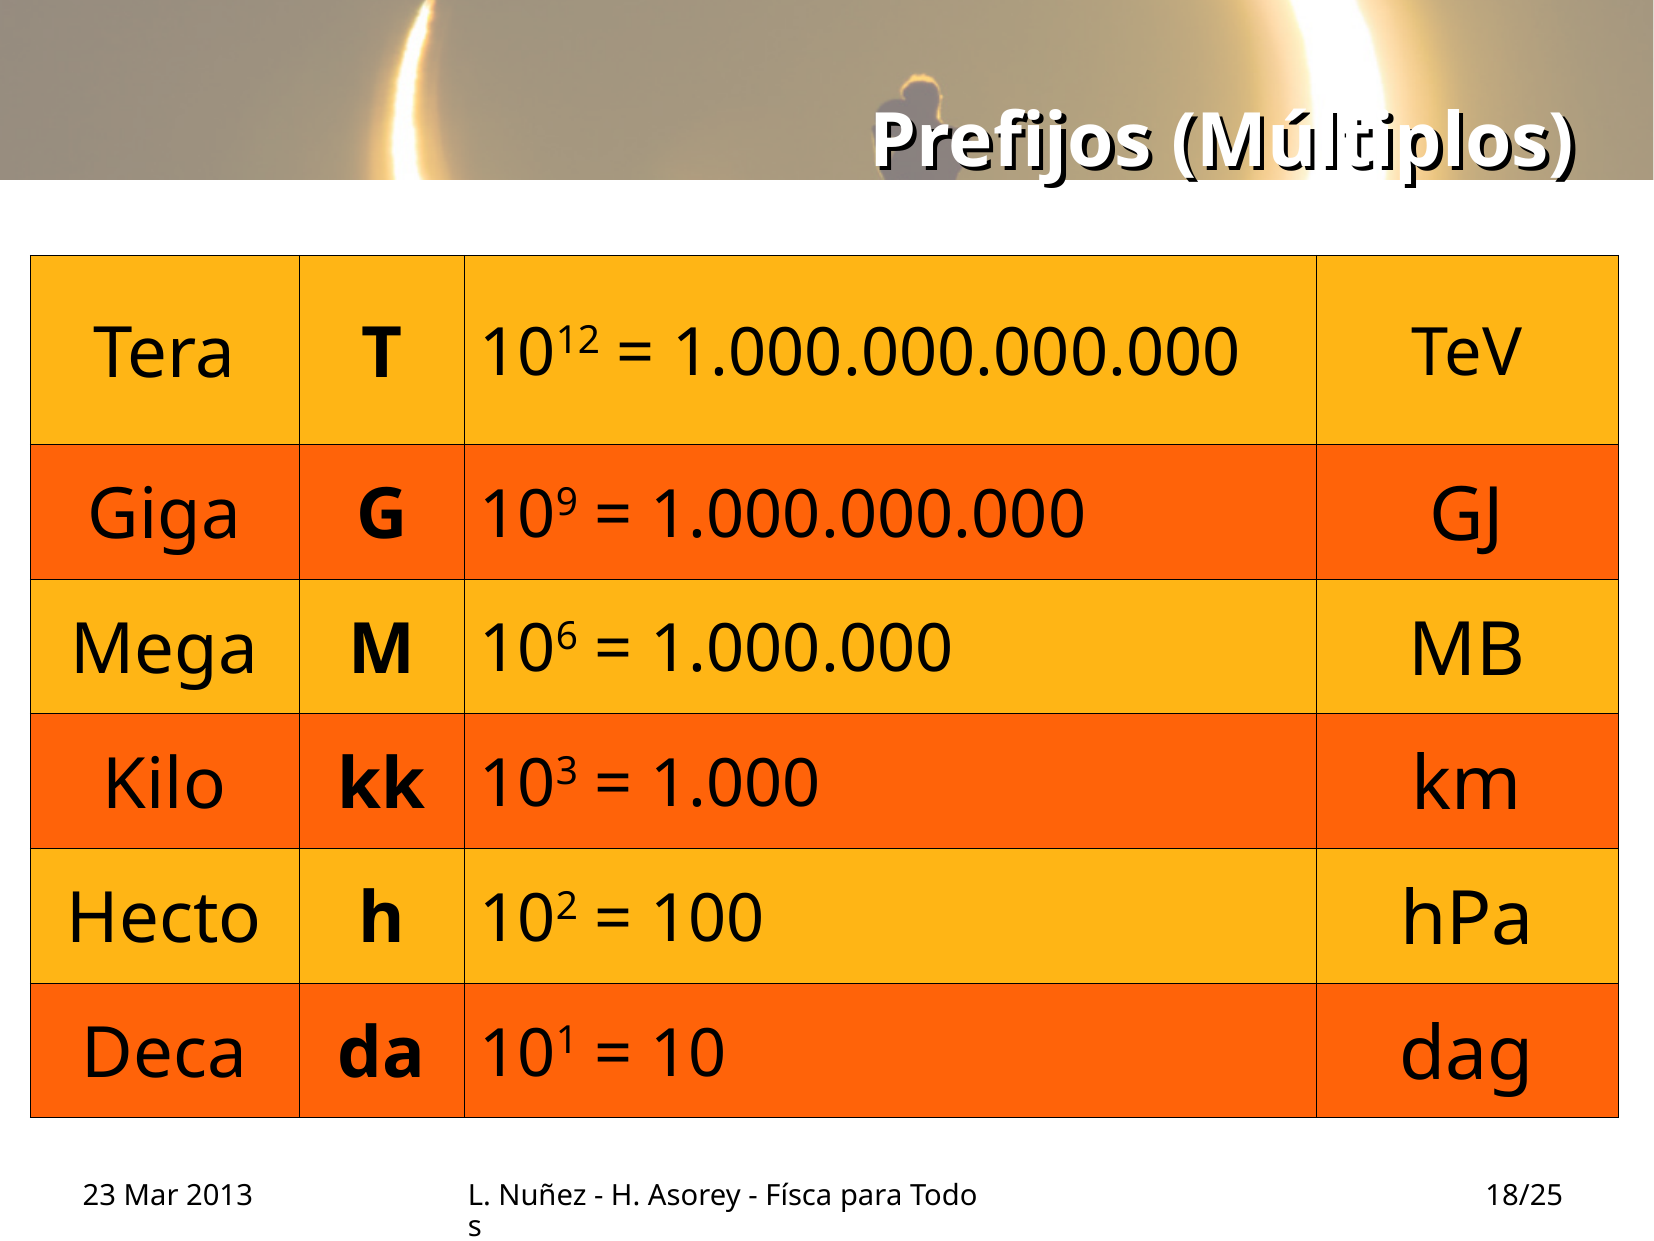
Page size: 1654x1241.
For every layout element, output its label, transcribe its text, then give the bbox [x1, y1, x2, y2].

table_cell hPa [1317, 849, 1618, 983]
table_cell 102 = 100 [465, 849, 1316, 983]
table_header TeV [1317, 256, 1618, 444]
table_cell M [300, 580, 464, 713]
table_cell 109 = 1.000.000.000 [465, 445, 1316, 579]
table_cell Giga [31, 445, 299, 579]
picture [0, 0, 1654, 180]
table_cell G [300, 445, 464, 579]
table_cell kk [300, 714, 464, 848]
table_cell MB [1317, 580, 1618, 713]
table_cell h [300, 849, 464, 983]
table_cell Kilo [31, 714, 299, 848]
table_cell km [1317, 714, 1618, 848]
table_header T [300, 256, 464, 444]
table_cell 101 = 10 [465, 984, 1316, 1117]
table_cell Deca [31, 984, 299, 1117]
table_cell GJ [1317, 445, 1618, 579]
table_cell da [300, 984, 464, 1117]
title Prefijos (Múltiplos) [86, 49, 1576, 226]
table_cell dag [1317, 984, 1618, 1117]
table_header 1012 = 1.000.000.000.000 [465, 256, 1316, 444]
table_cell 103 = 1.000 [465, 714, 1316, 848]
table_header Tera [31, 256, 299, 444]
table_cell Mega [31, 580, 299, 713]
table_cell 106 = 1.000.000 [465, 580, 1316, 713]
table_cell Hecto [31, 849, 299, 983]
